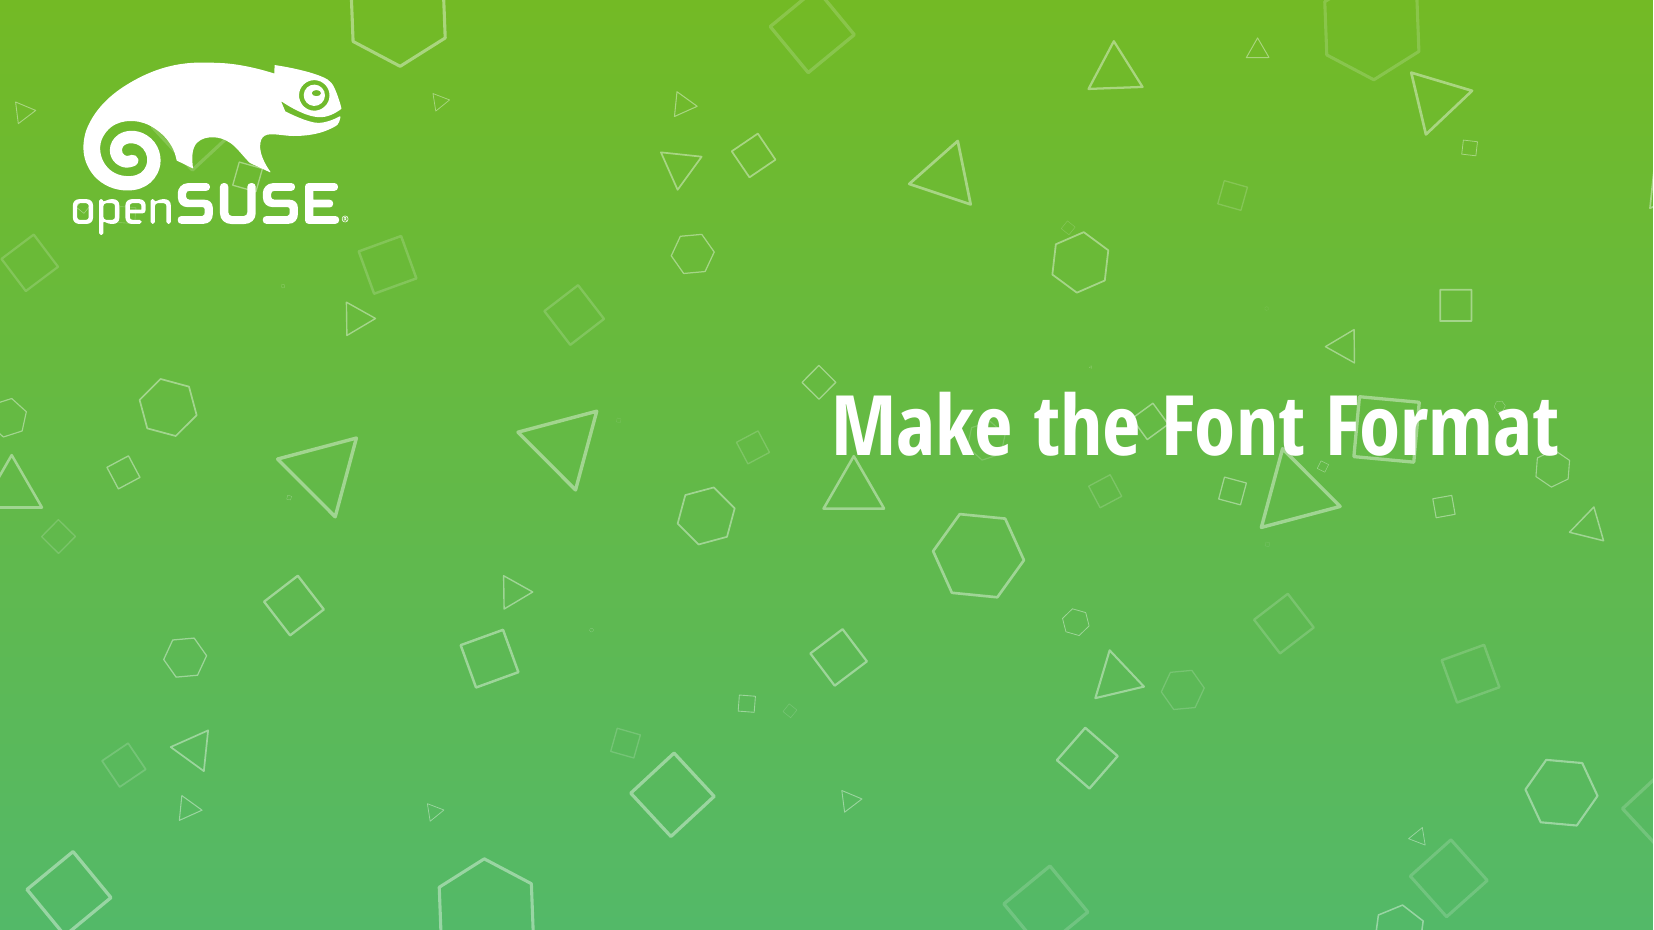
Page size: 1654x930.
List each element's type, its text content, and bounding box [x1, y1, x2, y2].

title Make the Font Format [600, 119, 1561, 480]
